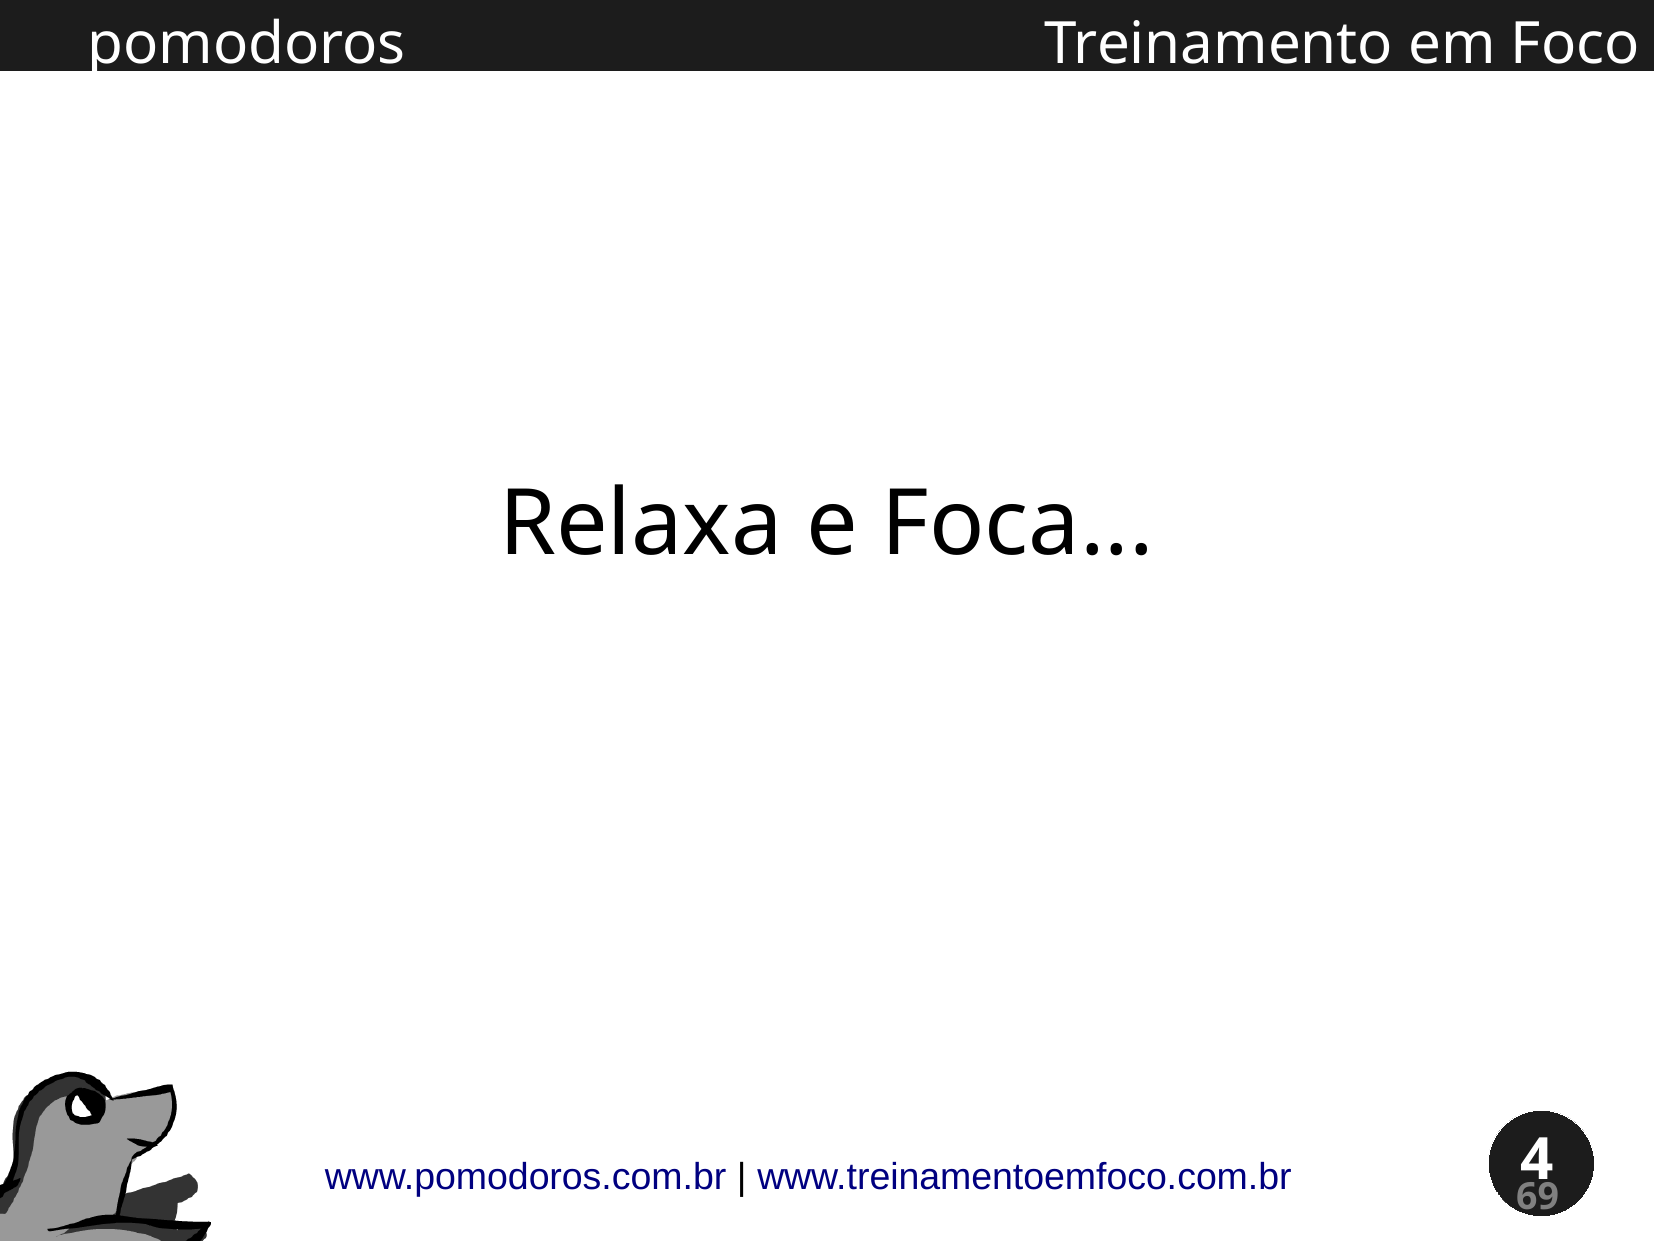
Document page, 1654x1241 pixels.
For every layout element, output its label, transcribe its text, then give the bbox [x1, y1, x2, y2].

text_box Relaxa e Foca... [124, 385, 1530, 651]
picture [0, 1003, 249, 1241]
